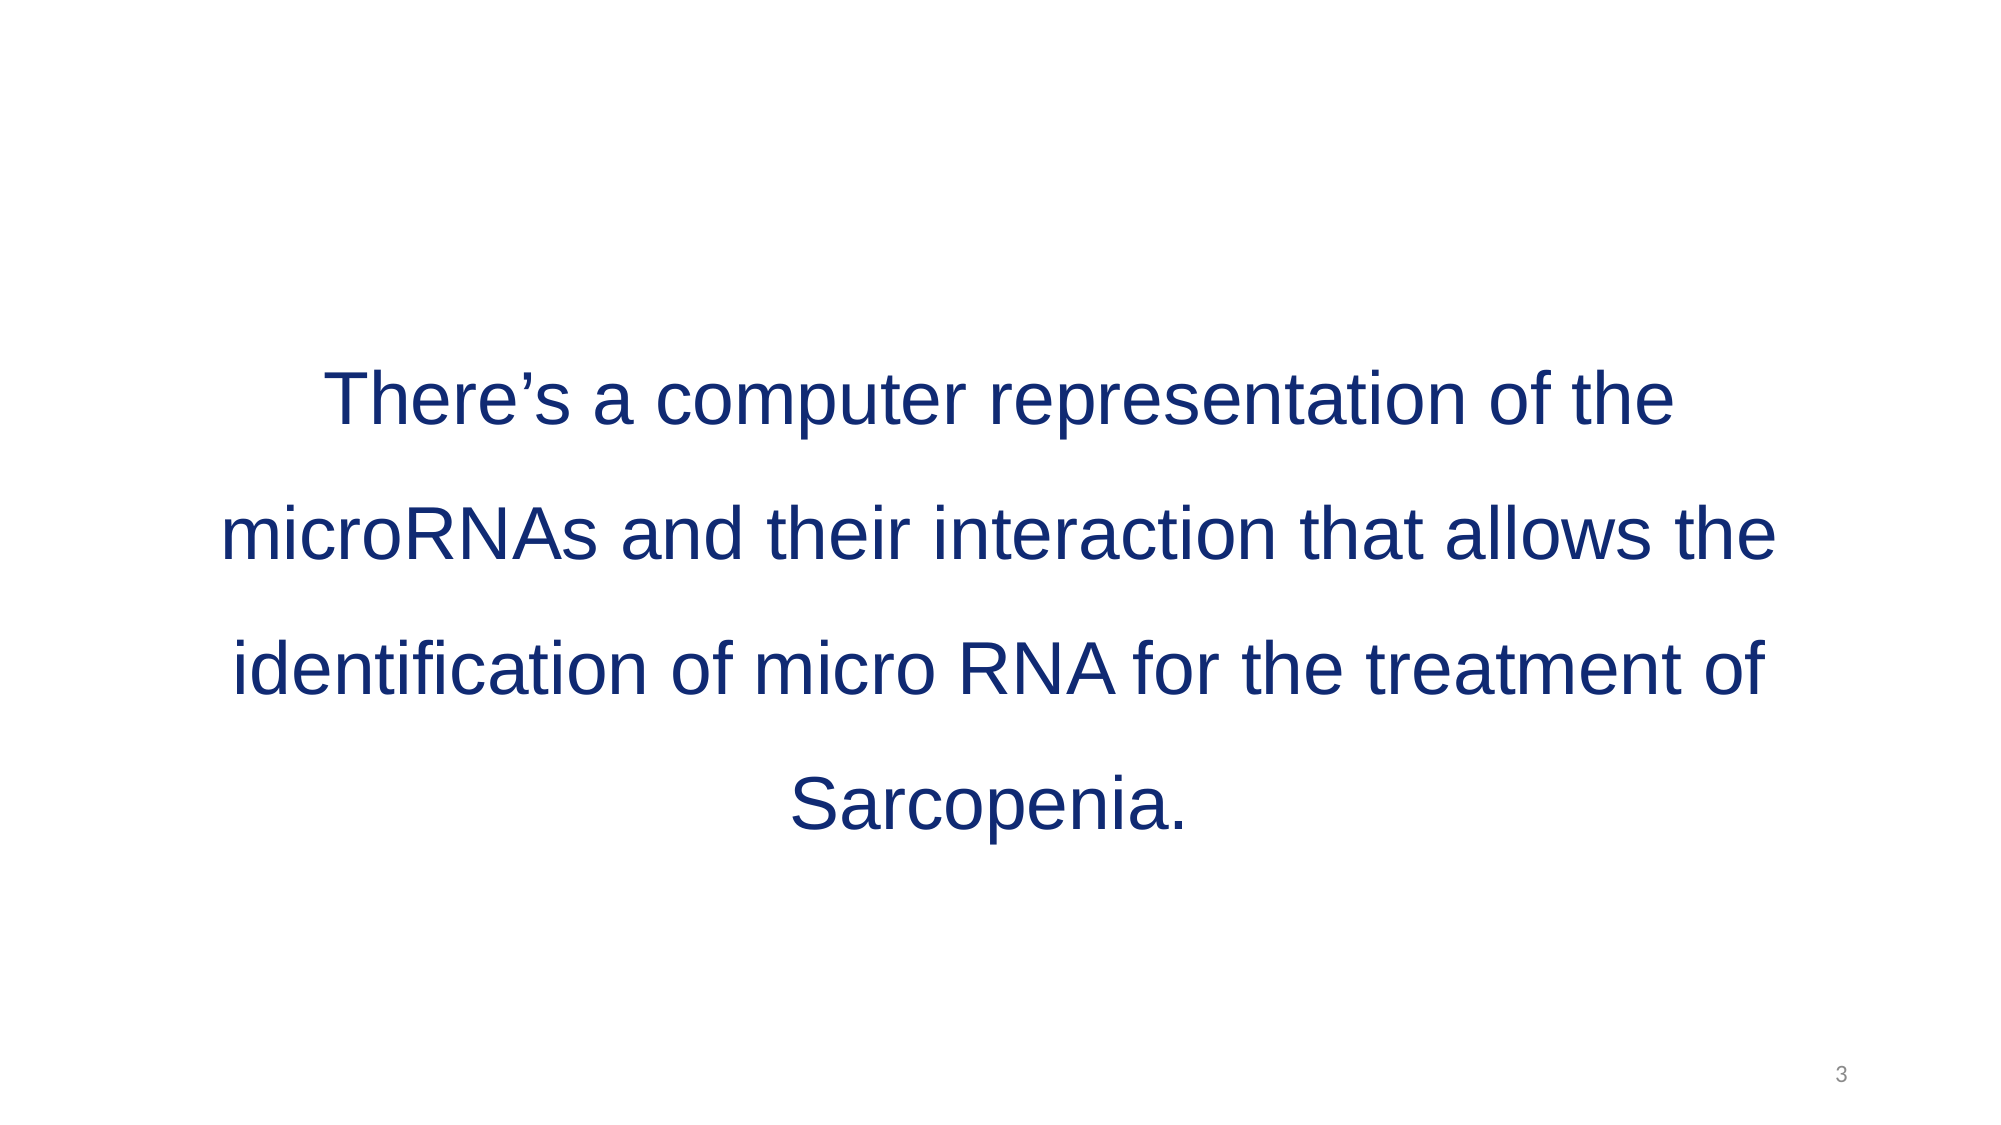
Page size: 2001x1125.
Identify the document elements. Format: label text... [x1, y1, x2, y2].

text_box There’s a computer representation of the microRNAs and their interaction that allows the identification of micro RNA for the treatment of Sarcopenia. [127, 296, 1873, 852]
text_box <number> [1412, 1042, 1863, 1103]
